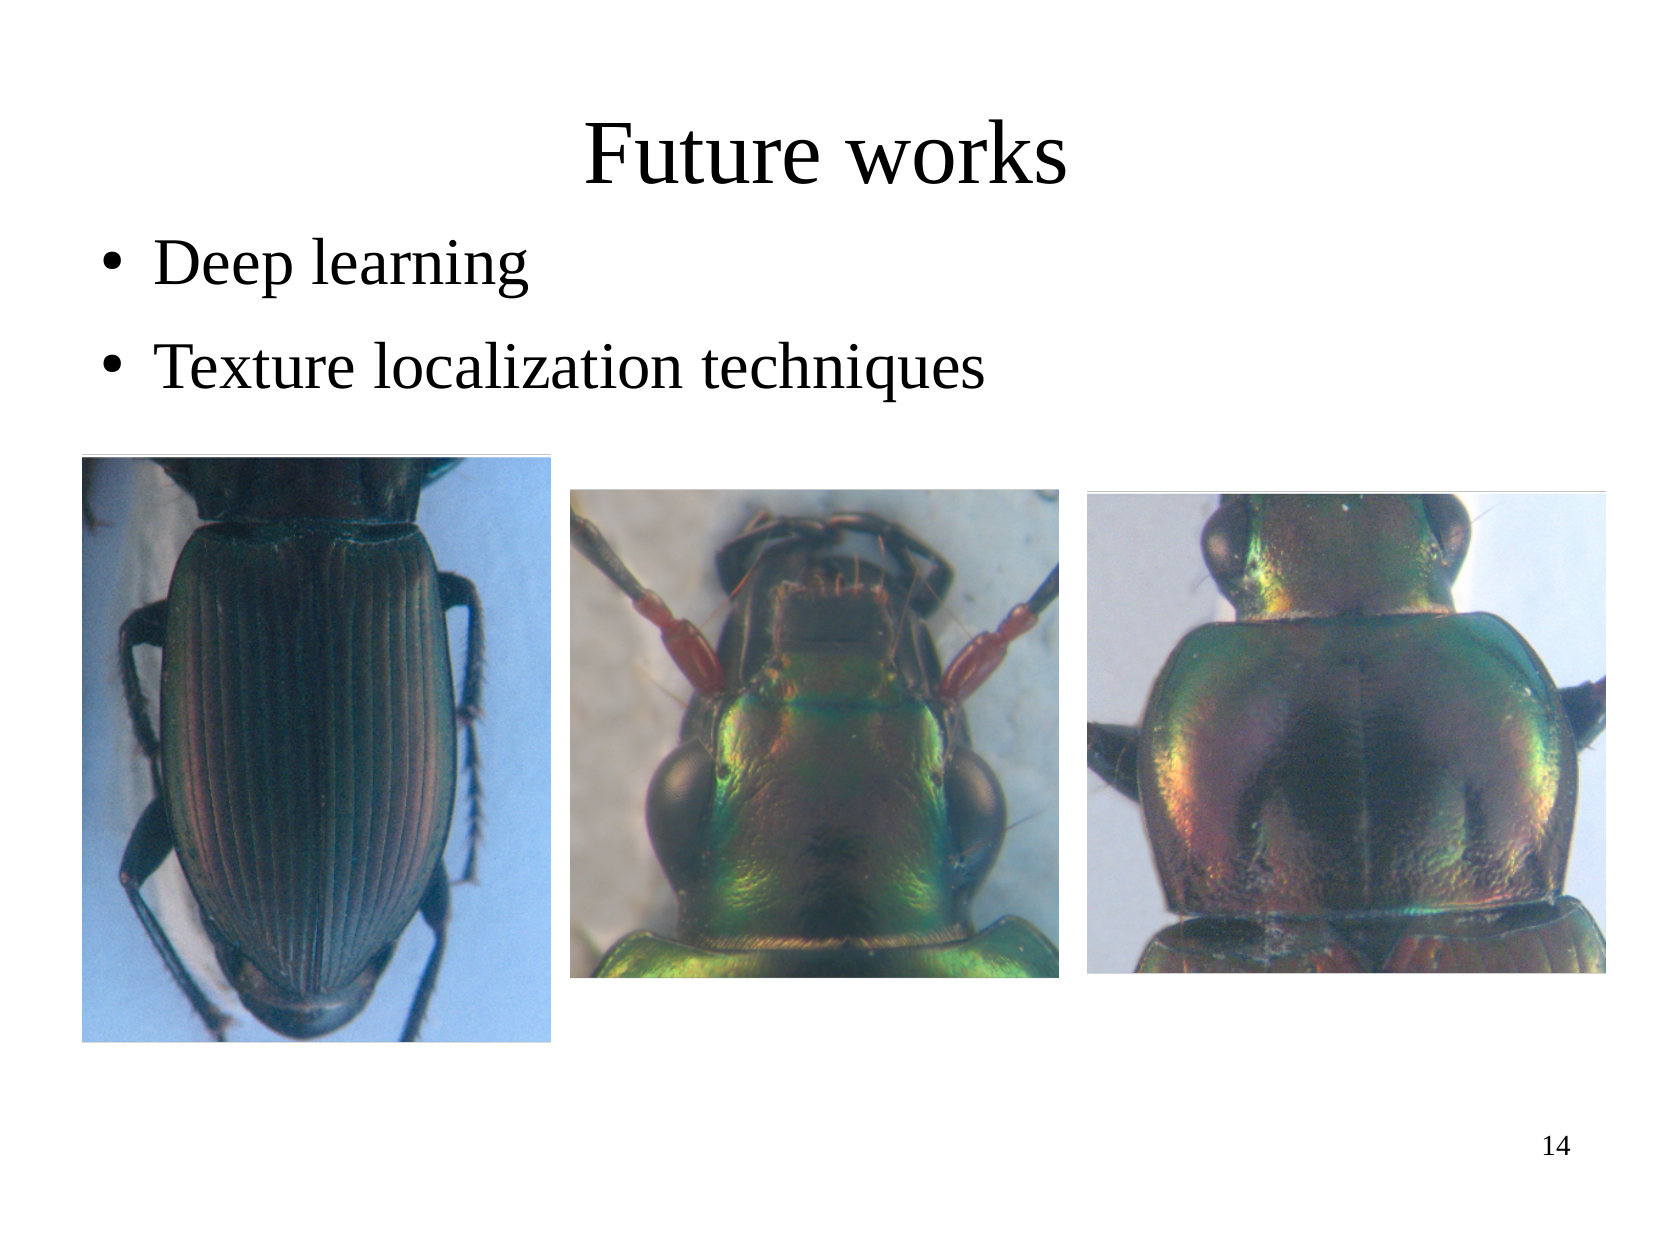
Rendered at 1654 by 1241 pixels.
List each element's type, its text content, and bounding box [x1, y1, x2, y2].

title Future works [82, 49, 1571, 225]
picture [1087, 356, 1606, 1111]
picture [570, 359, 1059, 1109]
picture [82, 389, 551, 1108]
list Deep learning Texture localization techniques [82, 225, 1571, 1010]
